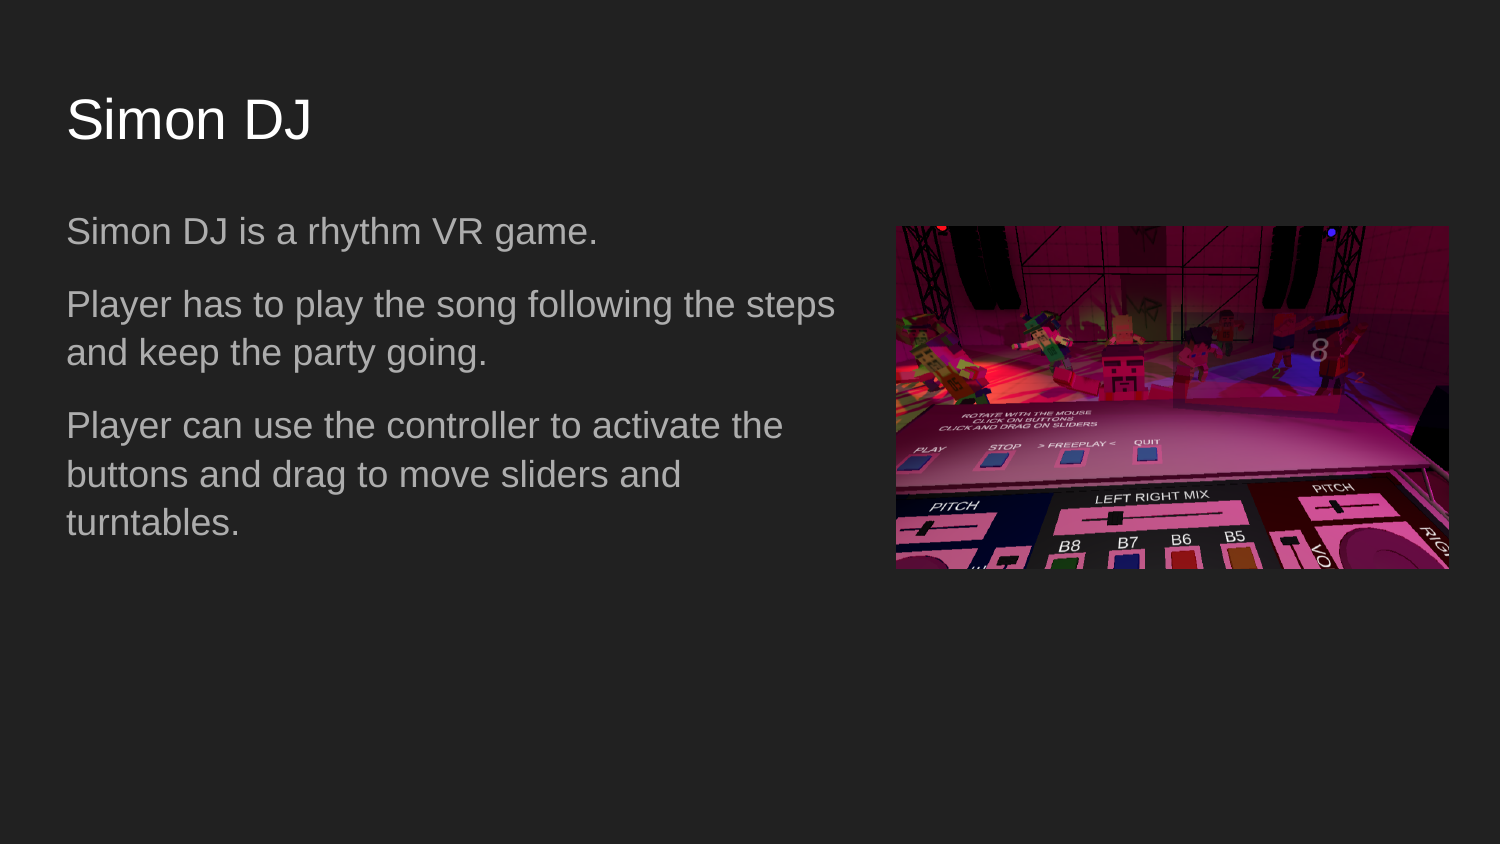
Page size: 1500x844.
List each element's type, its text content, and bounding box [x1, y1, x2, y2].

title Simon DJ [51, 72, 1449, 167]
picture [896, 226, 1449, 569]
list Simon DJ is a rhythm VR game. Player has to play the song following the steps and keep the party going. Player can use the controller to activate the buttons and drag to move sliders and turntables. [51, 189, 870, 787]
